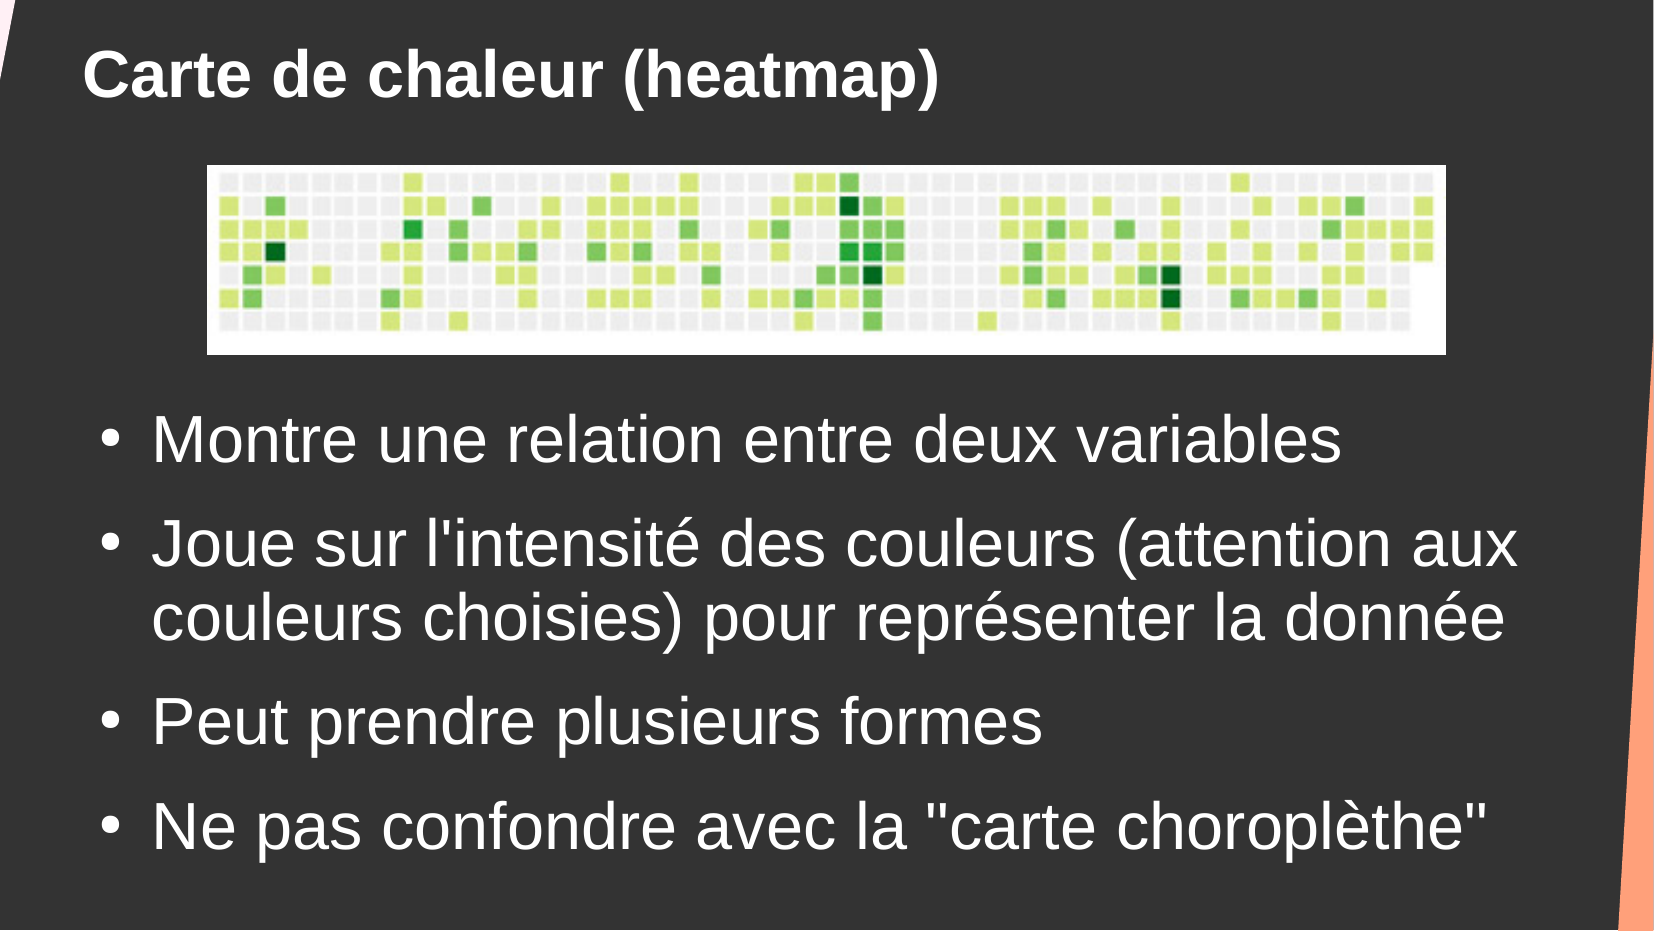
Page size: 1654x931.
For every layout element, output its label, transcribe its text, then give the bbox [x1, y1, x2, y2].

text_box [1618, 321, 1654, 931]
picture [207, 165, 1446, 355]
list Montre une relation entre deux variables Joue sur l'intensité des couleurs (attention aux couleurs choisies) pour représenter la donnée Peut prendre plusieurs formes Ne pas confondre avec la "carte choroplèthe" [80, 401, 1560, 931]
text_box [0, 0, 16, 80]
title Carte de chaleur (heatmap) [82, 37, 1571, 115]
